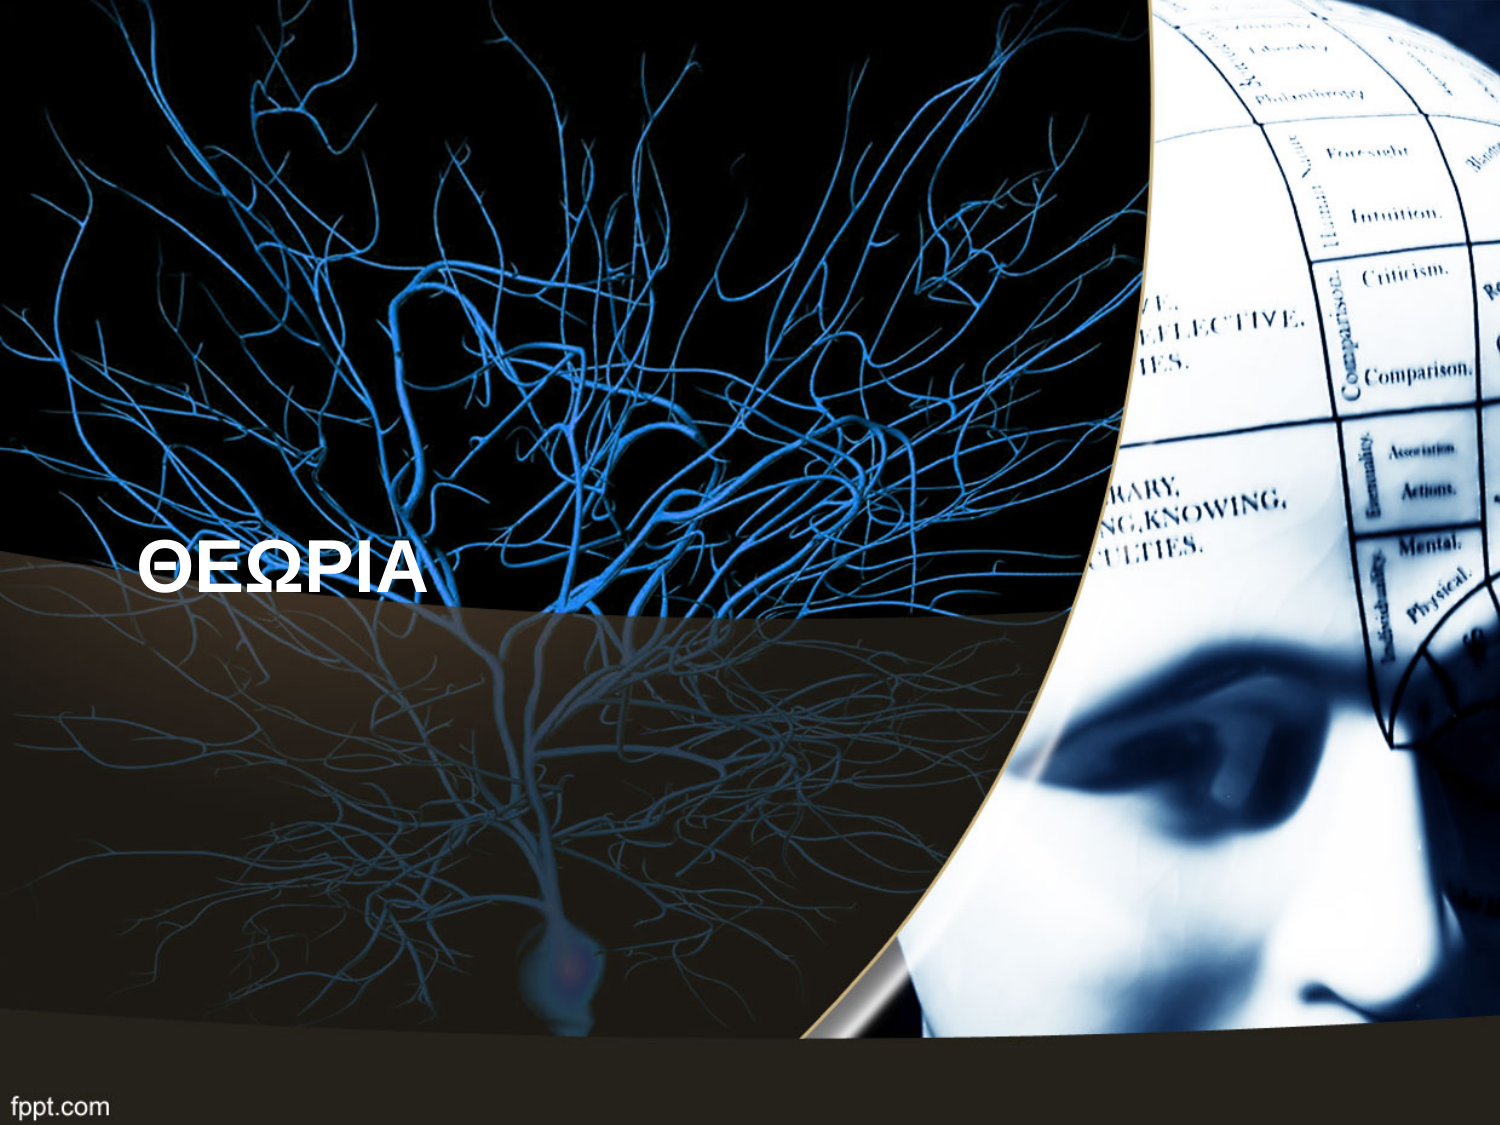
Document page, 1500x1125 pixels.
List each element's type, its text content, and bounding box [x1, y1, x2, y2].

picture [0, 0, 1500, 1125]
title ΘΕΩΡΙΑ [5, 442, 561, 683]
